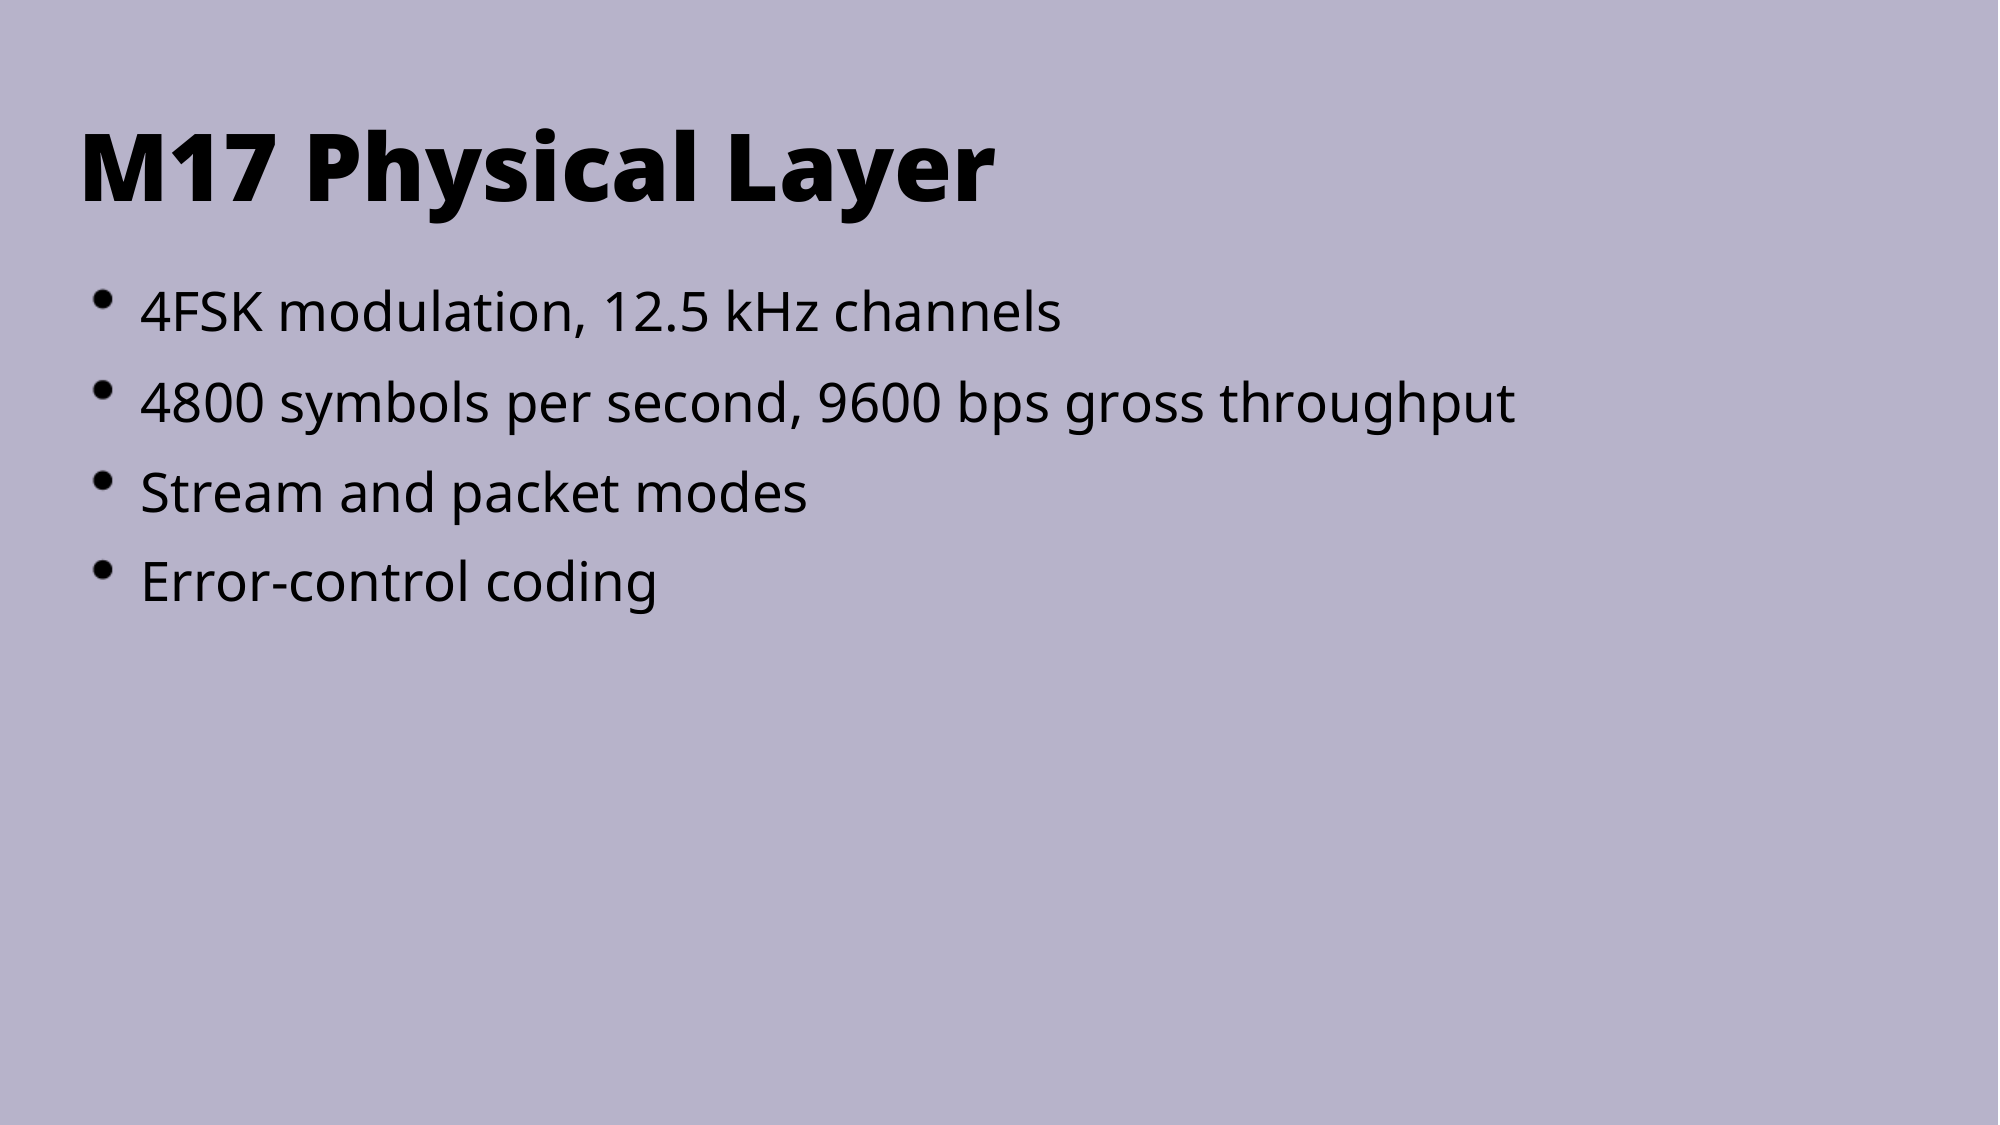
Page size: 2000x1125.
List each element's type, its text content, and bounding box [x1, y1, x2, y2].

picture [0, 0, 1998, 1125]
text_box Error-control coding [140, 543, 630, 599]
text_box M17 Physical Layer [78, 101, 894, 195]
text_box 4800 symbols per second, 9600 bps gross throughput [140, 363, 1436, 419]
text_box Stream and packet modes [140, 454, 763, 510]
text_box 4FSK modulation, 12.5 kHz channels [140, 273, 1024, 328]
